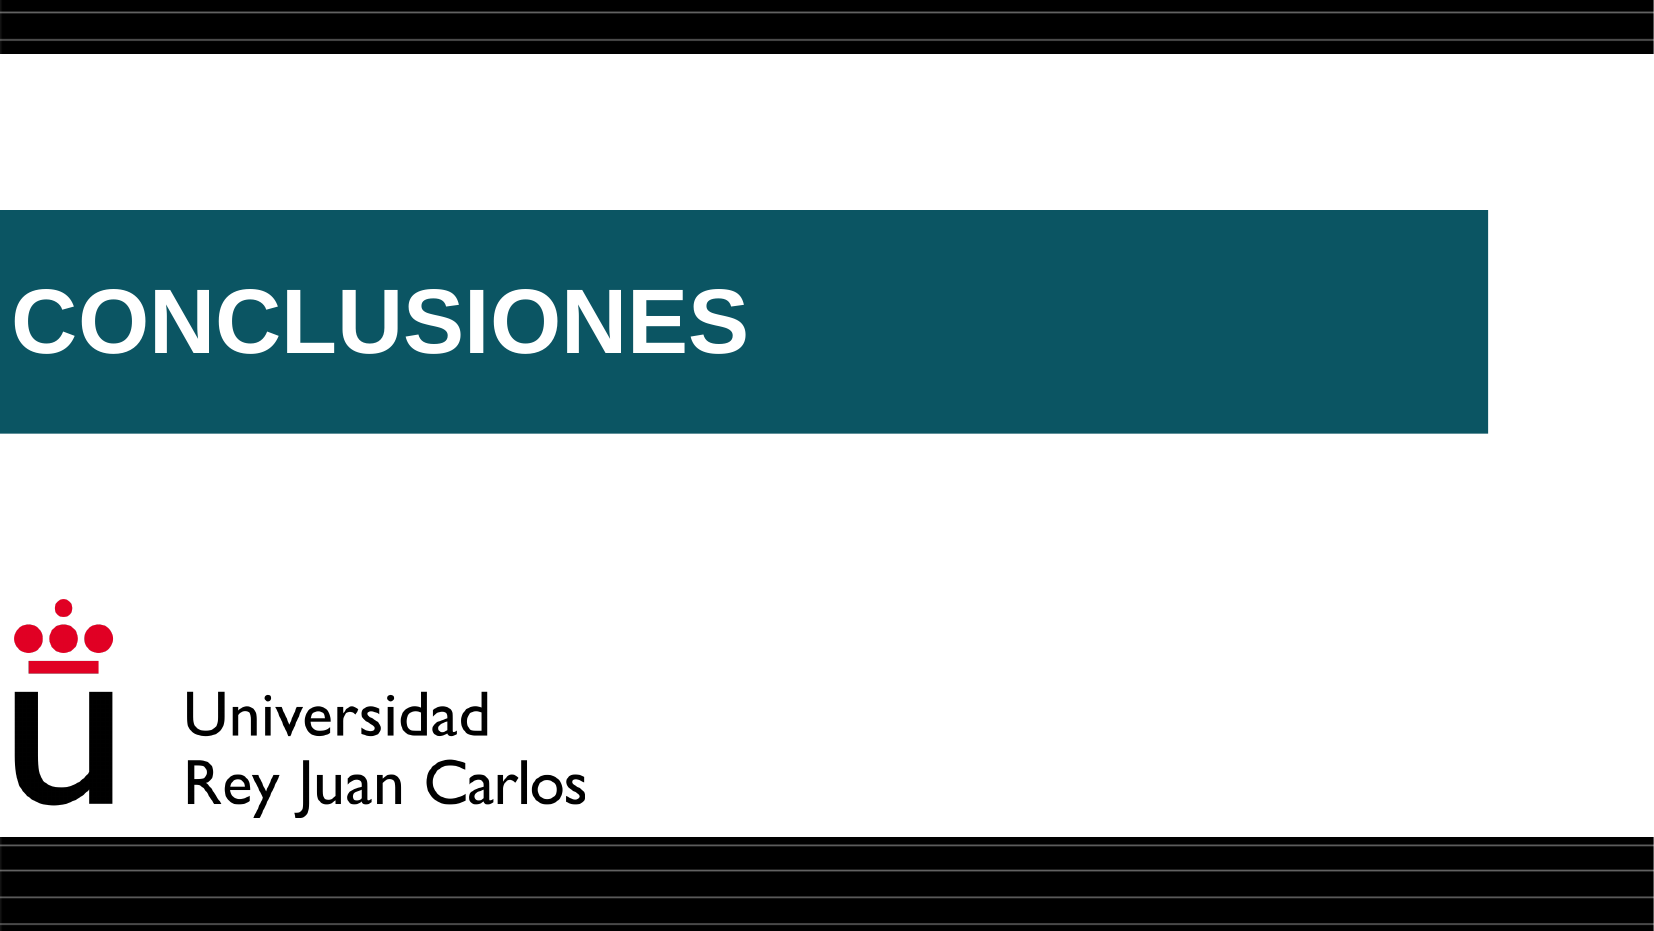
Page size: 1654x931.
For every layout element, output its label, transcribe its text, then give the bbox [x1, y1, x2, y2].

picture [0, 837, 1654, 931]
picture [14, 599, 585, 818]
picture [0, 0, 1654, 54]
title CONCLUSIONES [0, 210, 1489, 434]
